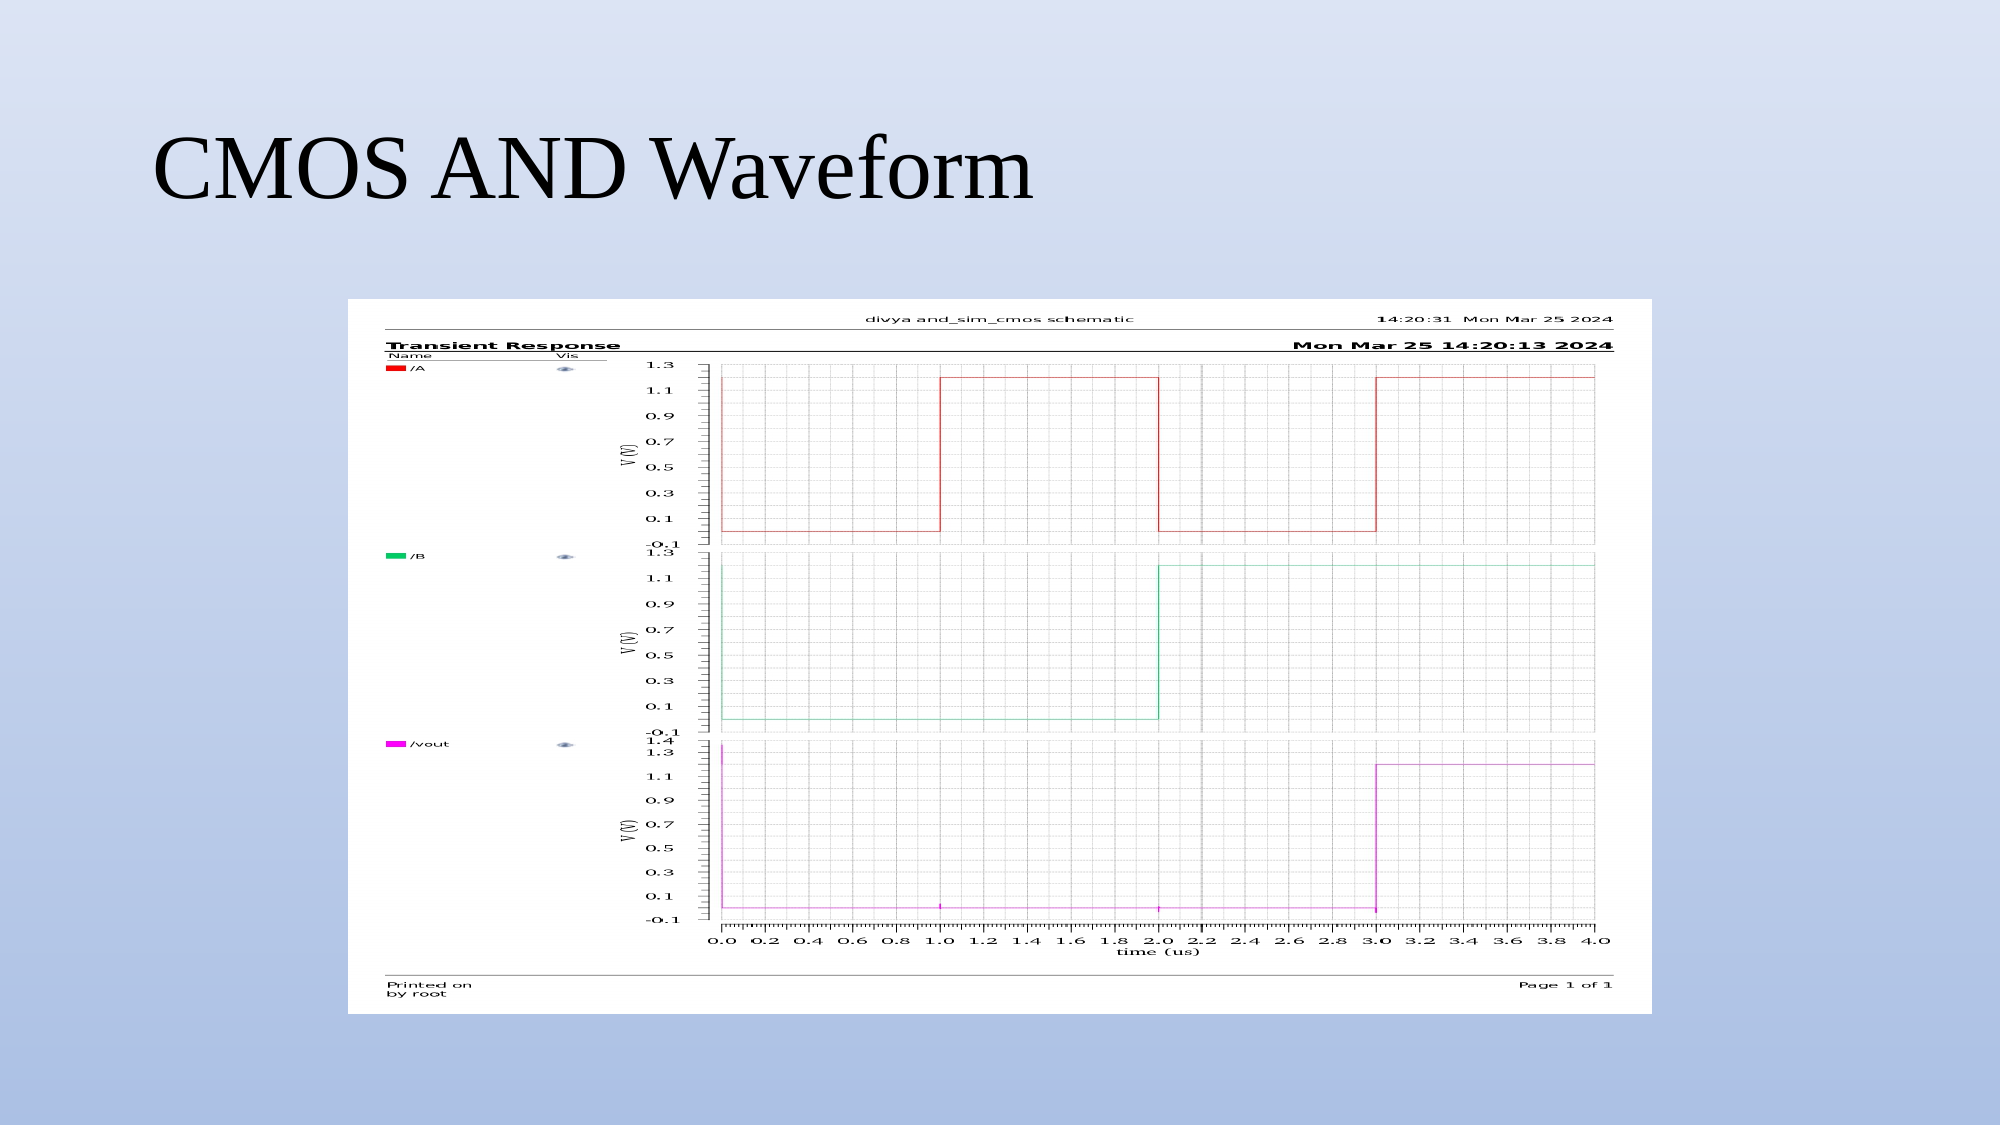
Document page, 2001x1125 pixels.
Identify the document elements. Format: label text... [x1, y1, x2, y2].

picture [348, 299, 1652, 1014]
title CMOS AND Waveform [137, 59, 1863, 278]
